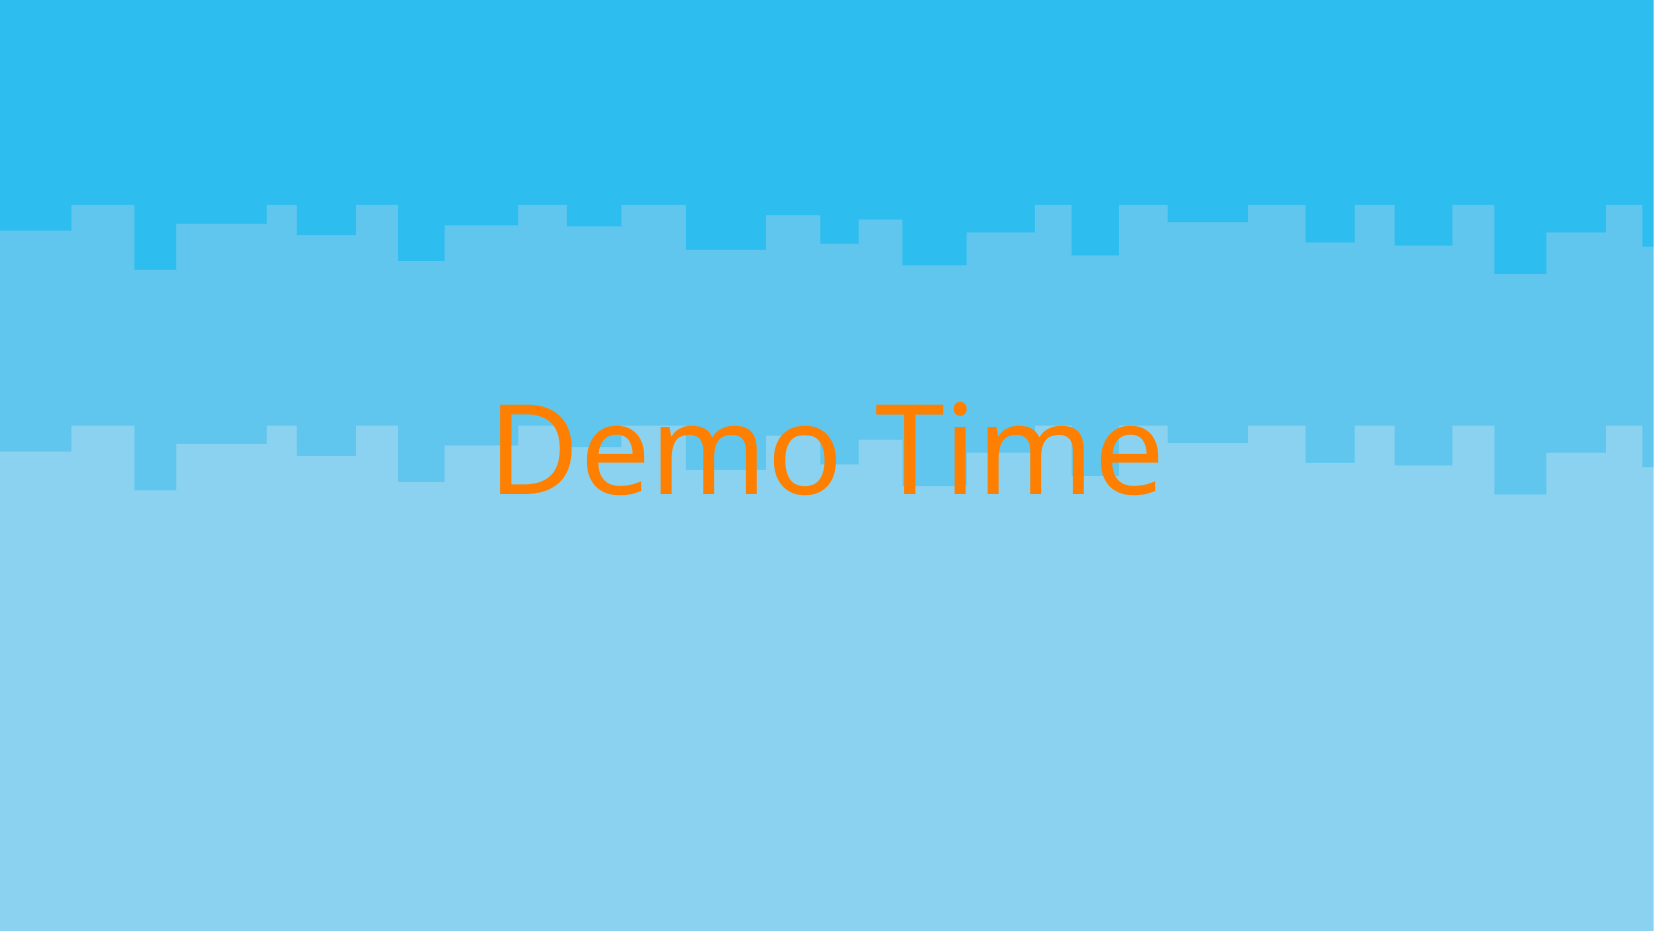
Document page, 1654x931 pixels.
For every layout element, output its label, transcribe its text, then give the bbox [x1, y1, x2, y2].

text_box Demo Time [383, 353, 1270, 502]
picture [0, 0, 1654, 931]
